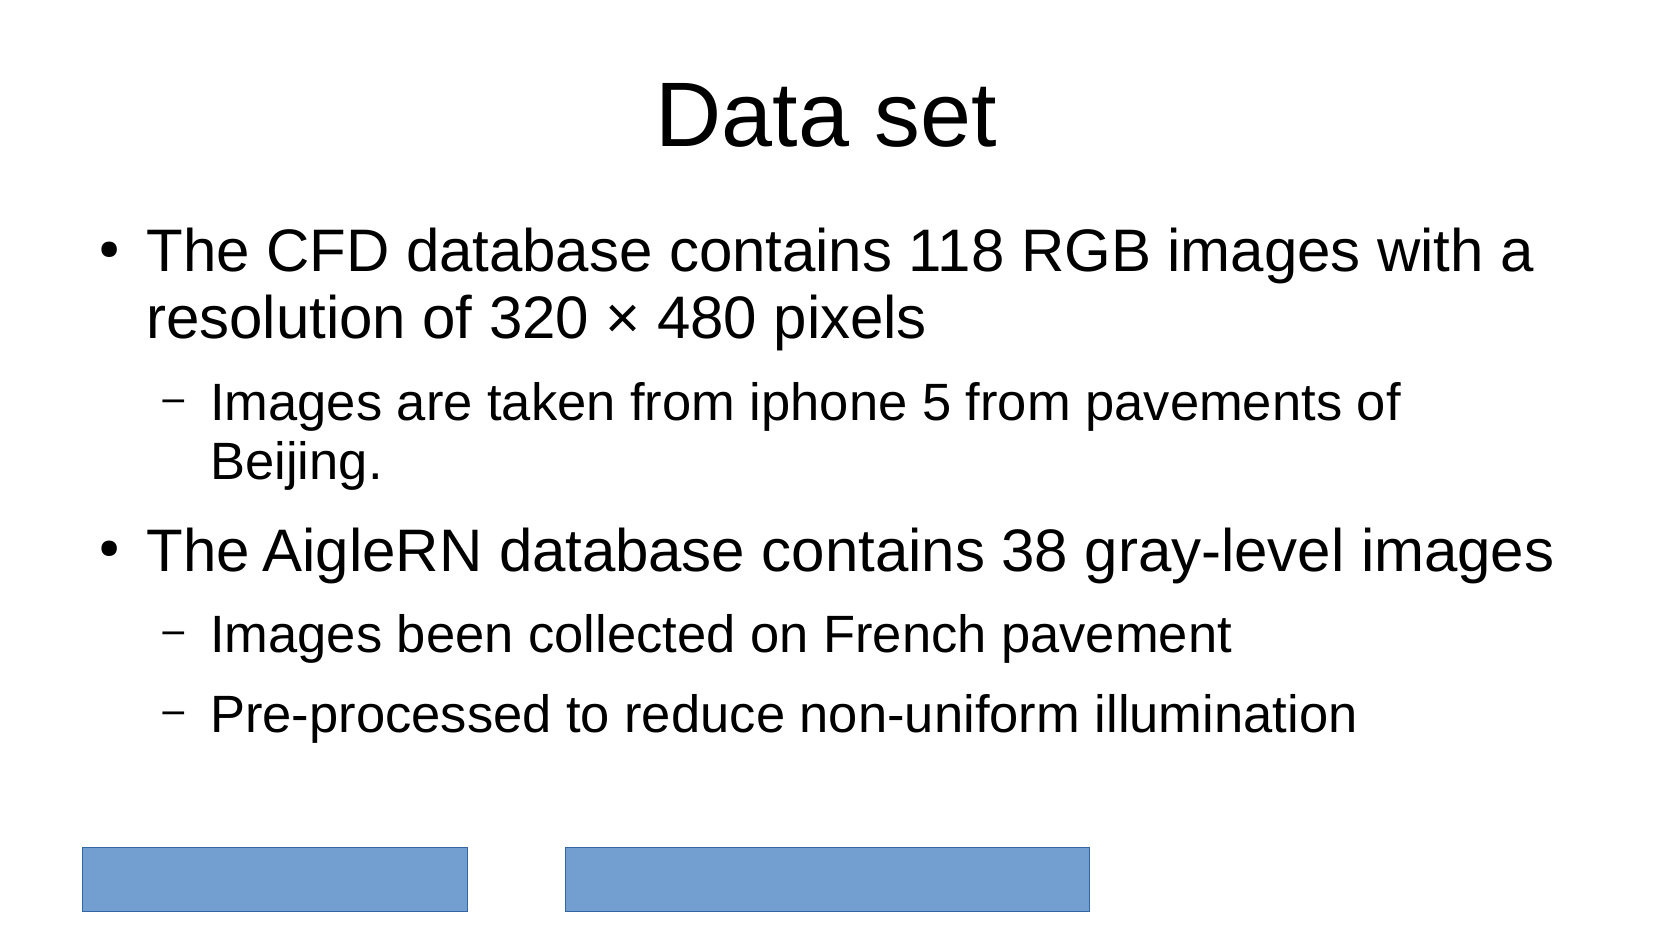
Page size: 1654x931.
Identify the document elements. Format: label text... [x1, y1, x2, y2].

list The CFD database contains 118 RGB images with a resolution of 320 × 480 pixels Images are taken from iphone 5 from pavements of Beijing. The AigleRN database contains 38 gray-level images Images been collected on French pavement Pre-processed to reduce non-uniform illumination [82, 217, 1571, 758]
title Data set [82, 37, 1571, 193]
